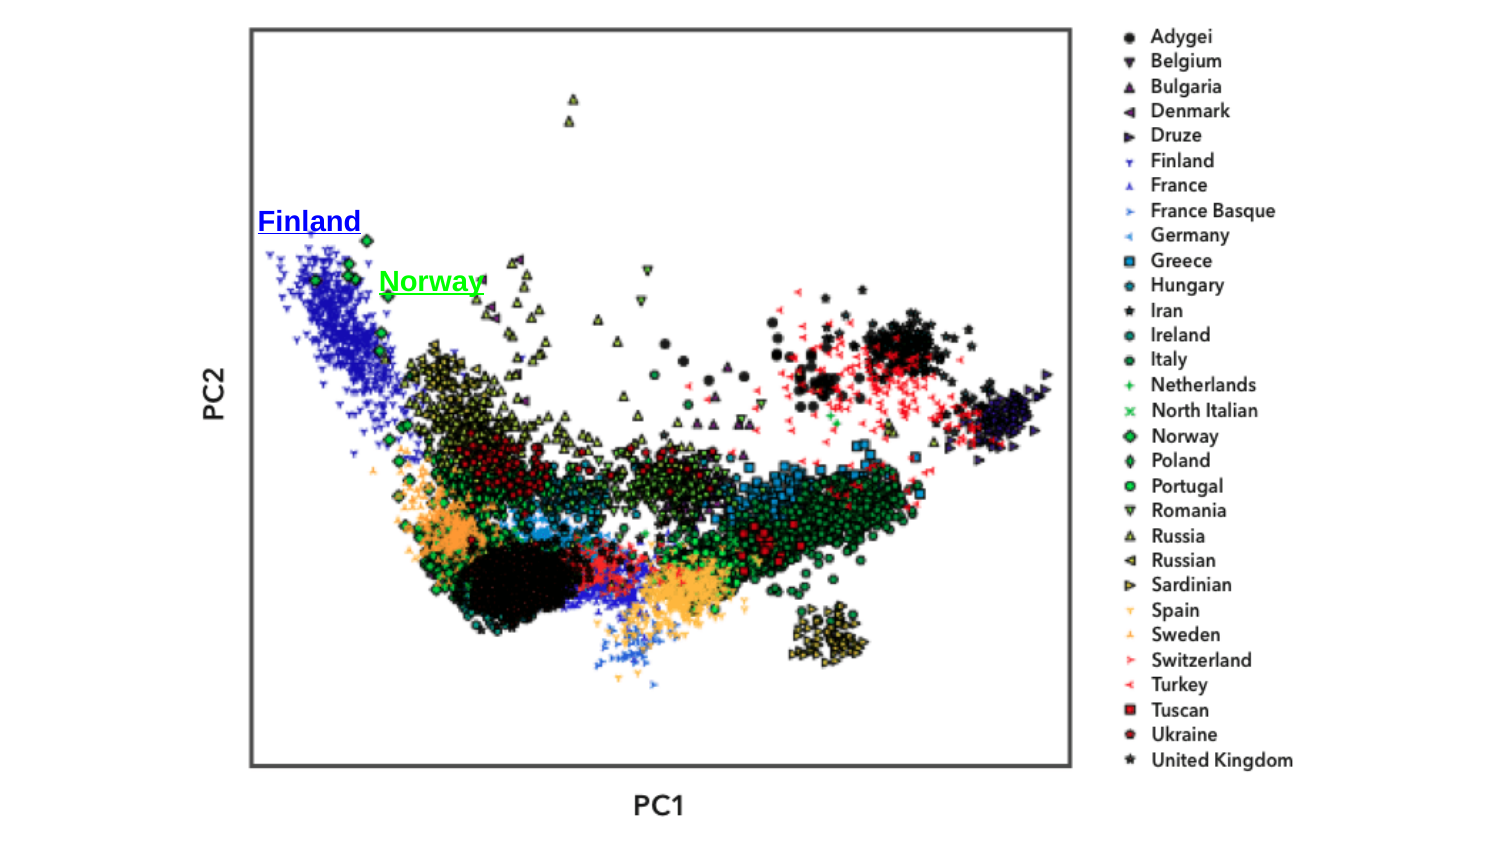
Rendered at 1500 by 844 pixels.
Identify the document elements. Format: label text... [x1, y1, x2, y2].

picture [179, 0, 1321, 844]
text_box Finland [242, 186, 407, 248]
text_box Norway [364, 247, 1440, 373]
